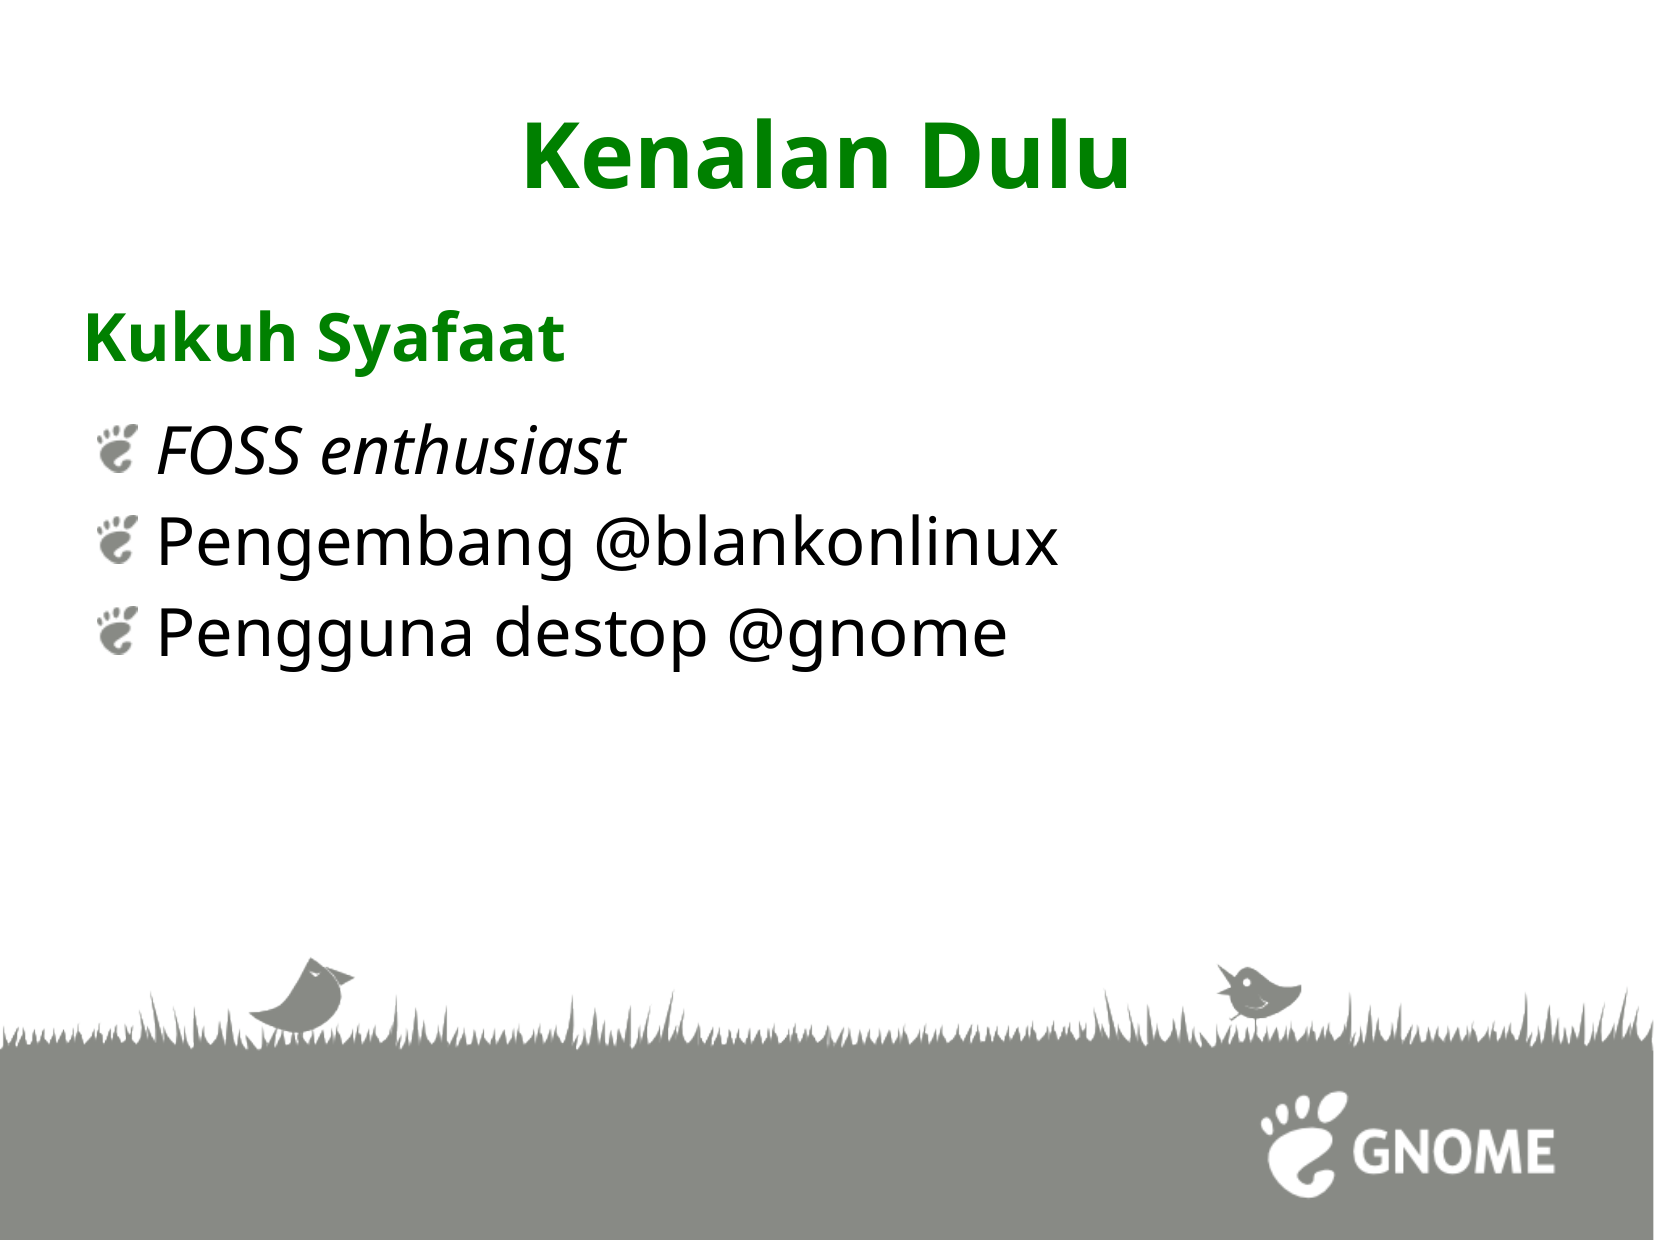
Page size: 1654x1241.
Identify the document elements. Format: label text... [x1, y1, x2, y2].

picture [0, 0, 1654, 1241]
text_box FOSS enthusiast Pengembang @blankonlinux Pengguna destop @gnome [83, 396, 1246, 949]
